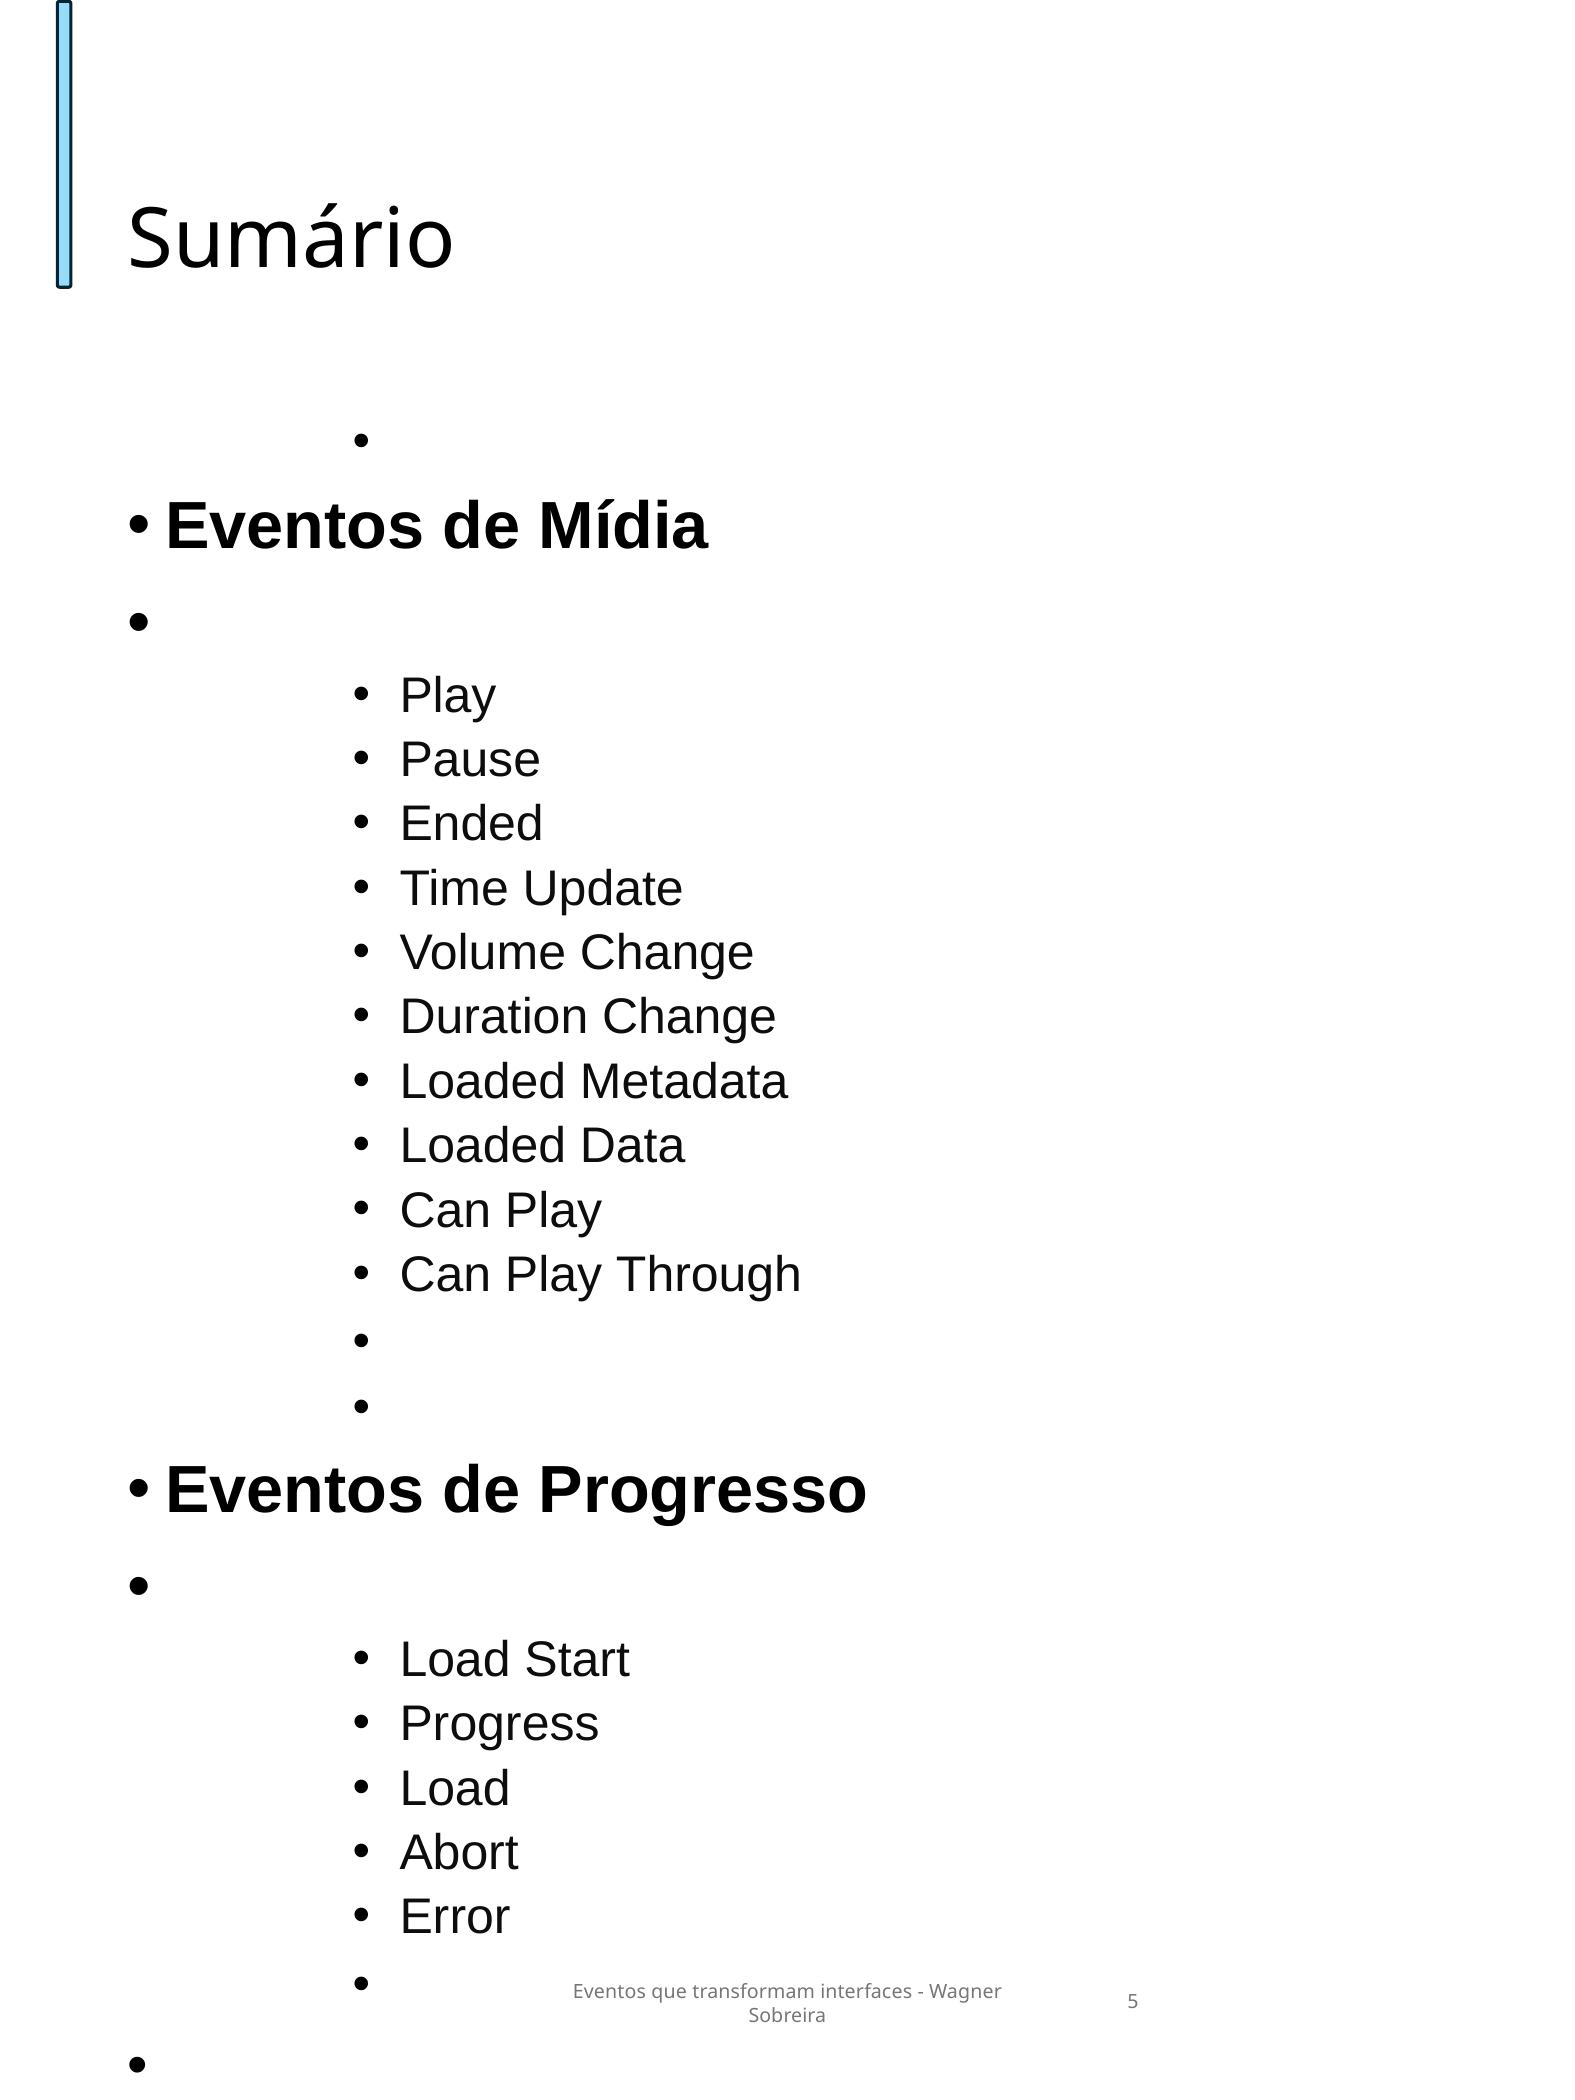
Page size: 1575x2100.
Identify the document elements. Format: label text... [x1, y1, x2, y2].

footer Eventos que transformam interfaces - Wagner Sobreira [521, 1946, 1054, 2059]
slide_number 5 [1112, 1946, 1467, 2059]
text_box Sumário [112, 188, 1477, 343]
text_box Eventos de Mídia Play Pause Ended Time Update Volume Change Duration Change Loaded Metadata Loaded Data Can Play Can Play Through Eventos de Progresso Load Start Progress Load Abort Error [112, 402, 1477, 2100]
text_box [57, 1, 71, 288]
